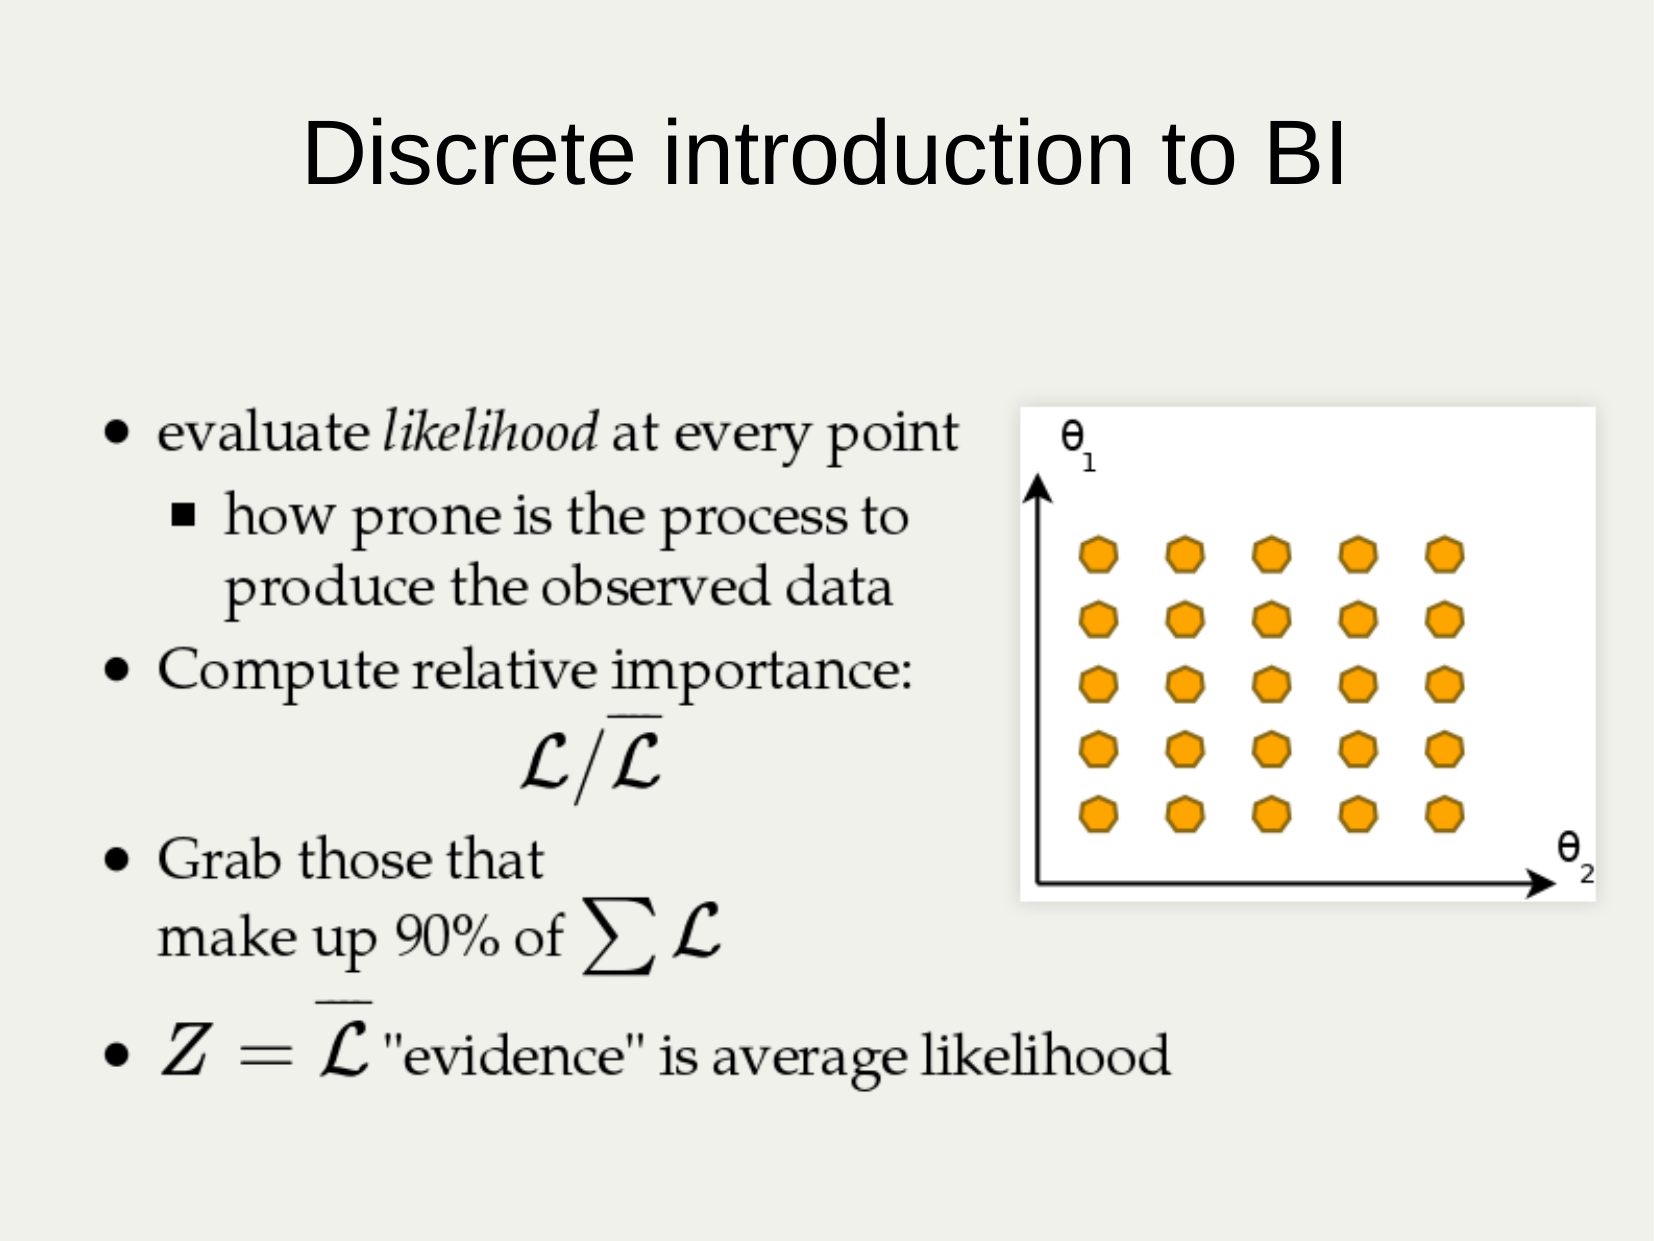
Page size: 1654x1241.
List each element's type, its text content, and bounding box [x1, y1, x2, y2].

picture [0, 0, 1654, 1241]
title Discrete introduction to BI [82, 49, 1571, 257]
